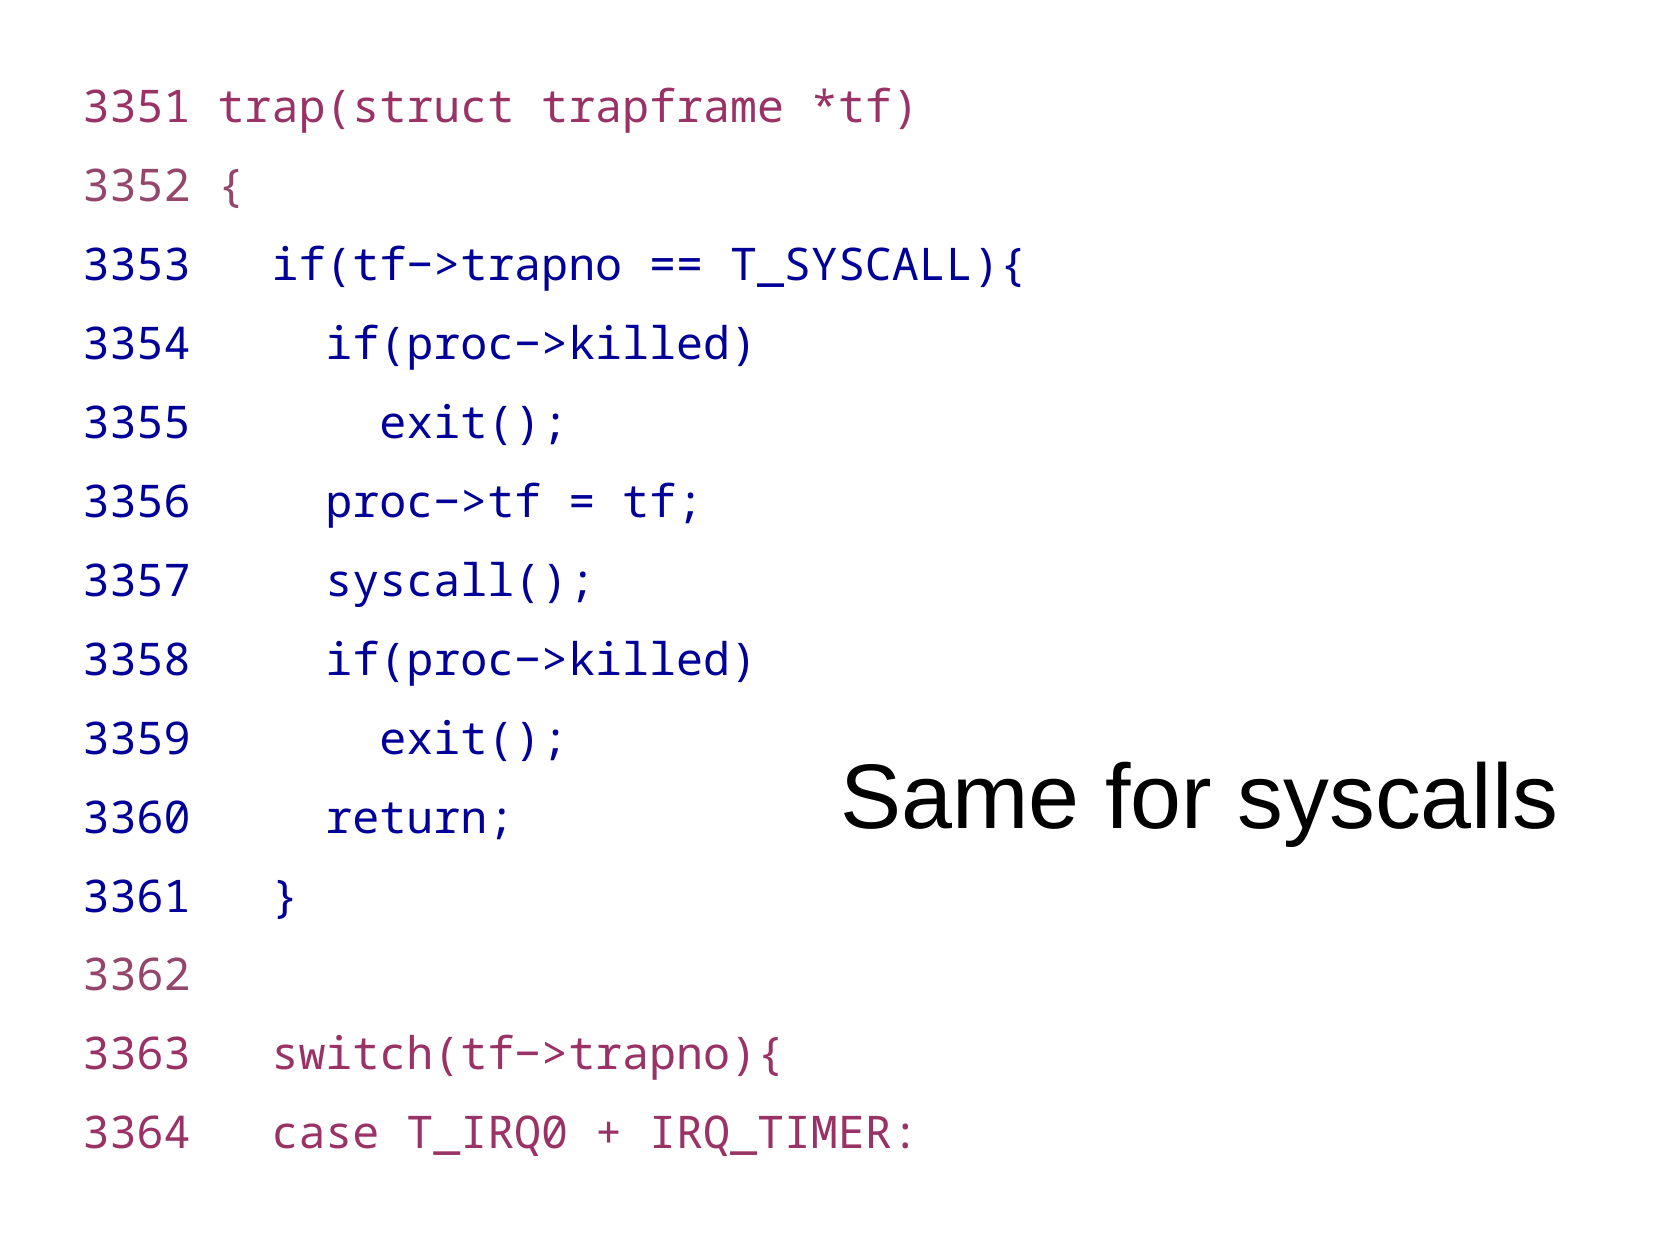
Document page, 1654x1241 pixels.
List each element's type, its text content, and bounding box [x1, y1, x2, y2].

list 3351 trap(struct trapframe *tf) 3352 { 3353 if(tf−>trapno == T_SYSCALL){ 3354 if(proc−>killed) 3355 exit(); 3356 proc−>tf = tf; 3357 syscall(); 3358 if(proc−>killed) 3359 exit(); 3360 return; 3361 } 3362 3363 switch(tf−>trapno){ 3364 case T_IRQ0 + IRQ_TIMER: [82, 75, 1571, 1163]
title Same for syscalls [787, 692, 1613, 901]
